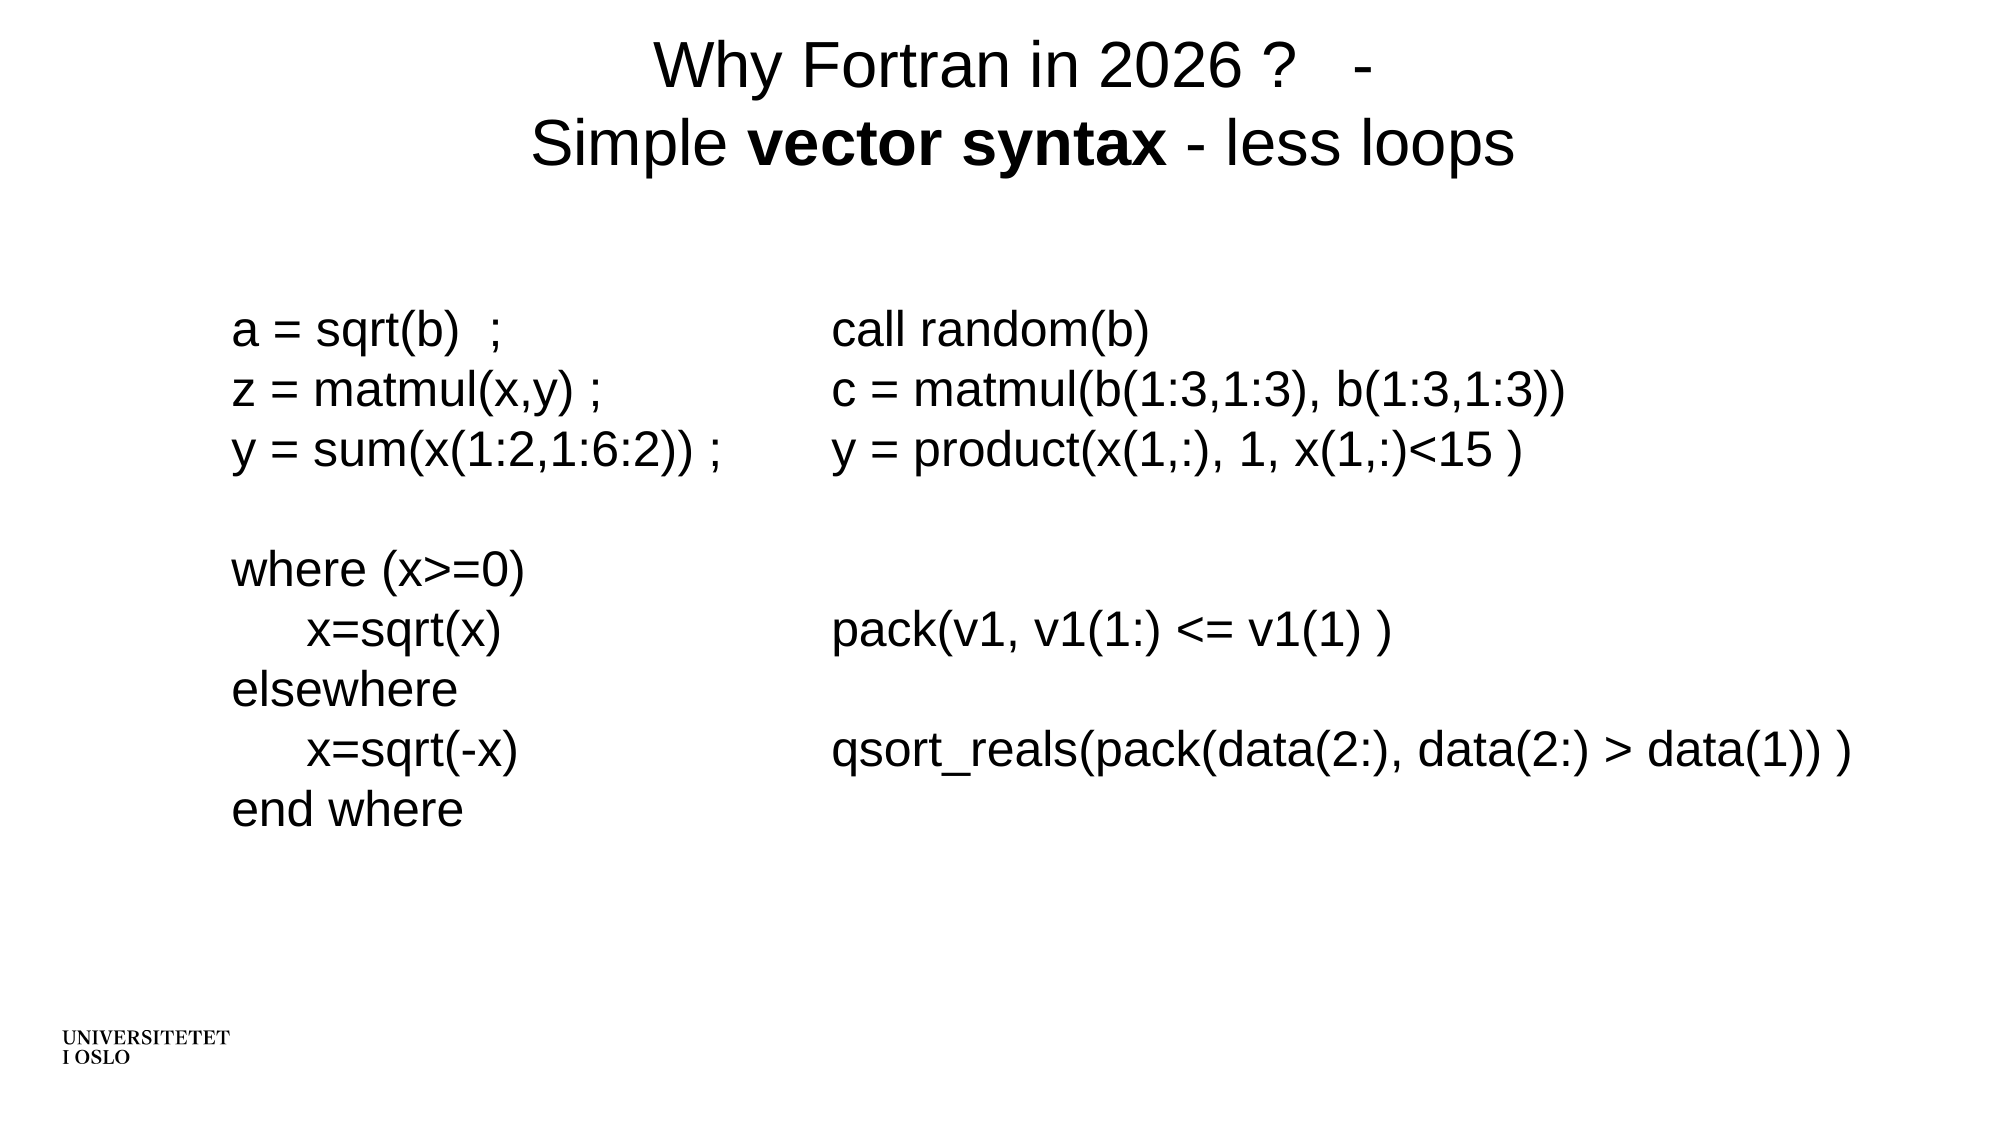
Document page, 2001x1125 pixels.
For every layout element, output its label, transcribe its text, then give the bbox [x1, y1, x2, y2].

picture [62, 1030, 211, 1064]
title Why Fortran in 2026 ? - Simple vector syntax - less loops [54, 22, 1993, 234]
text_box a = sqrt(b) ; call random(b) z = matmul(x,y) ; c = matmul(b(1:3,1:3), b(1:3,1:3)) y = sum(x(1:2,1:6:2)) ; y = product(x(1,:), 1, x(1,:)<15 ) where (x>=0) x=sqrt(x) pack(v1, v1(1:) <= v1(1) ) elsewhere x=sqrt(-x) qsort_reals(pack(data(2:), data(2:) > data(1)) ) end where [211, 276, 1976, 1093]
